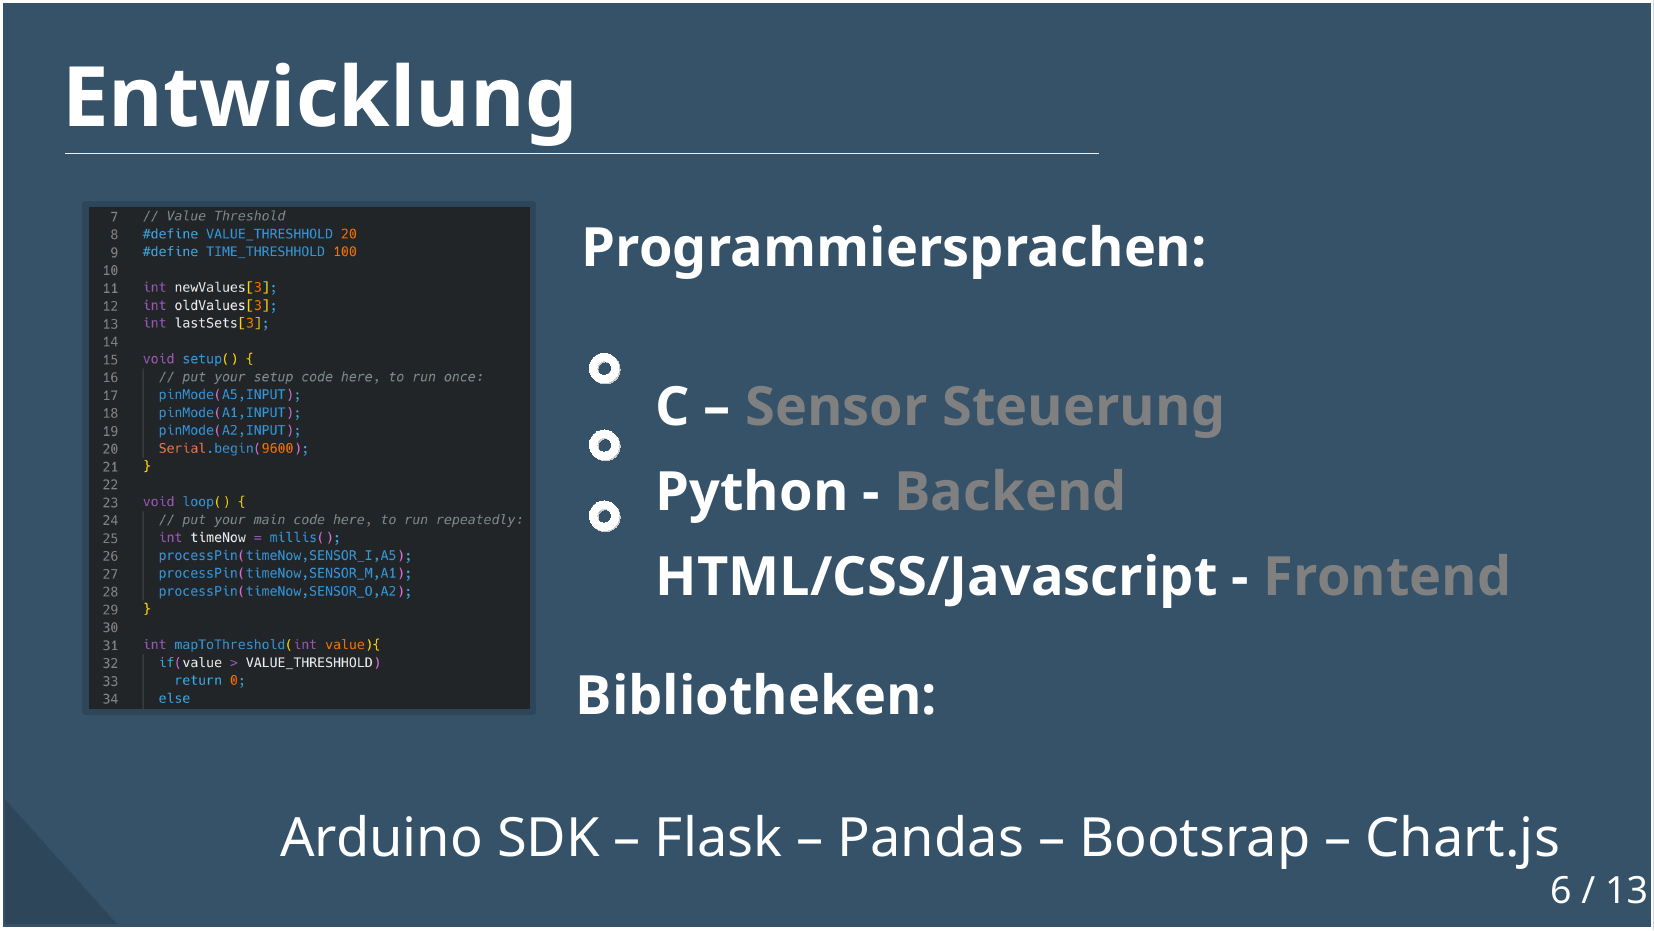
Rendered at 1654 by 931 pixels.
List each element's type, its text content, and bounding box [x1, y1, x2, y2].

text_box [0, 0, 1654, 931]
picture [88, 207, 530, 709]
text_box Arduino SDK – Flask – Pandas – Bootsrap – Chart.js [265, 791, 1654, 931]
text_box Programmiersprachen: C – Sensor Steuerung Python - Backend HTML/CSS/Javascript - Frontend [567, 200, 1625, 624]
text_box Entwicklung [47, 29, 845, 148]
text_box <number> / 13 [1535, 856, 1654, 914]
text_box Bibliotheken: [561, 649, 1412, 788]
